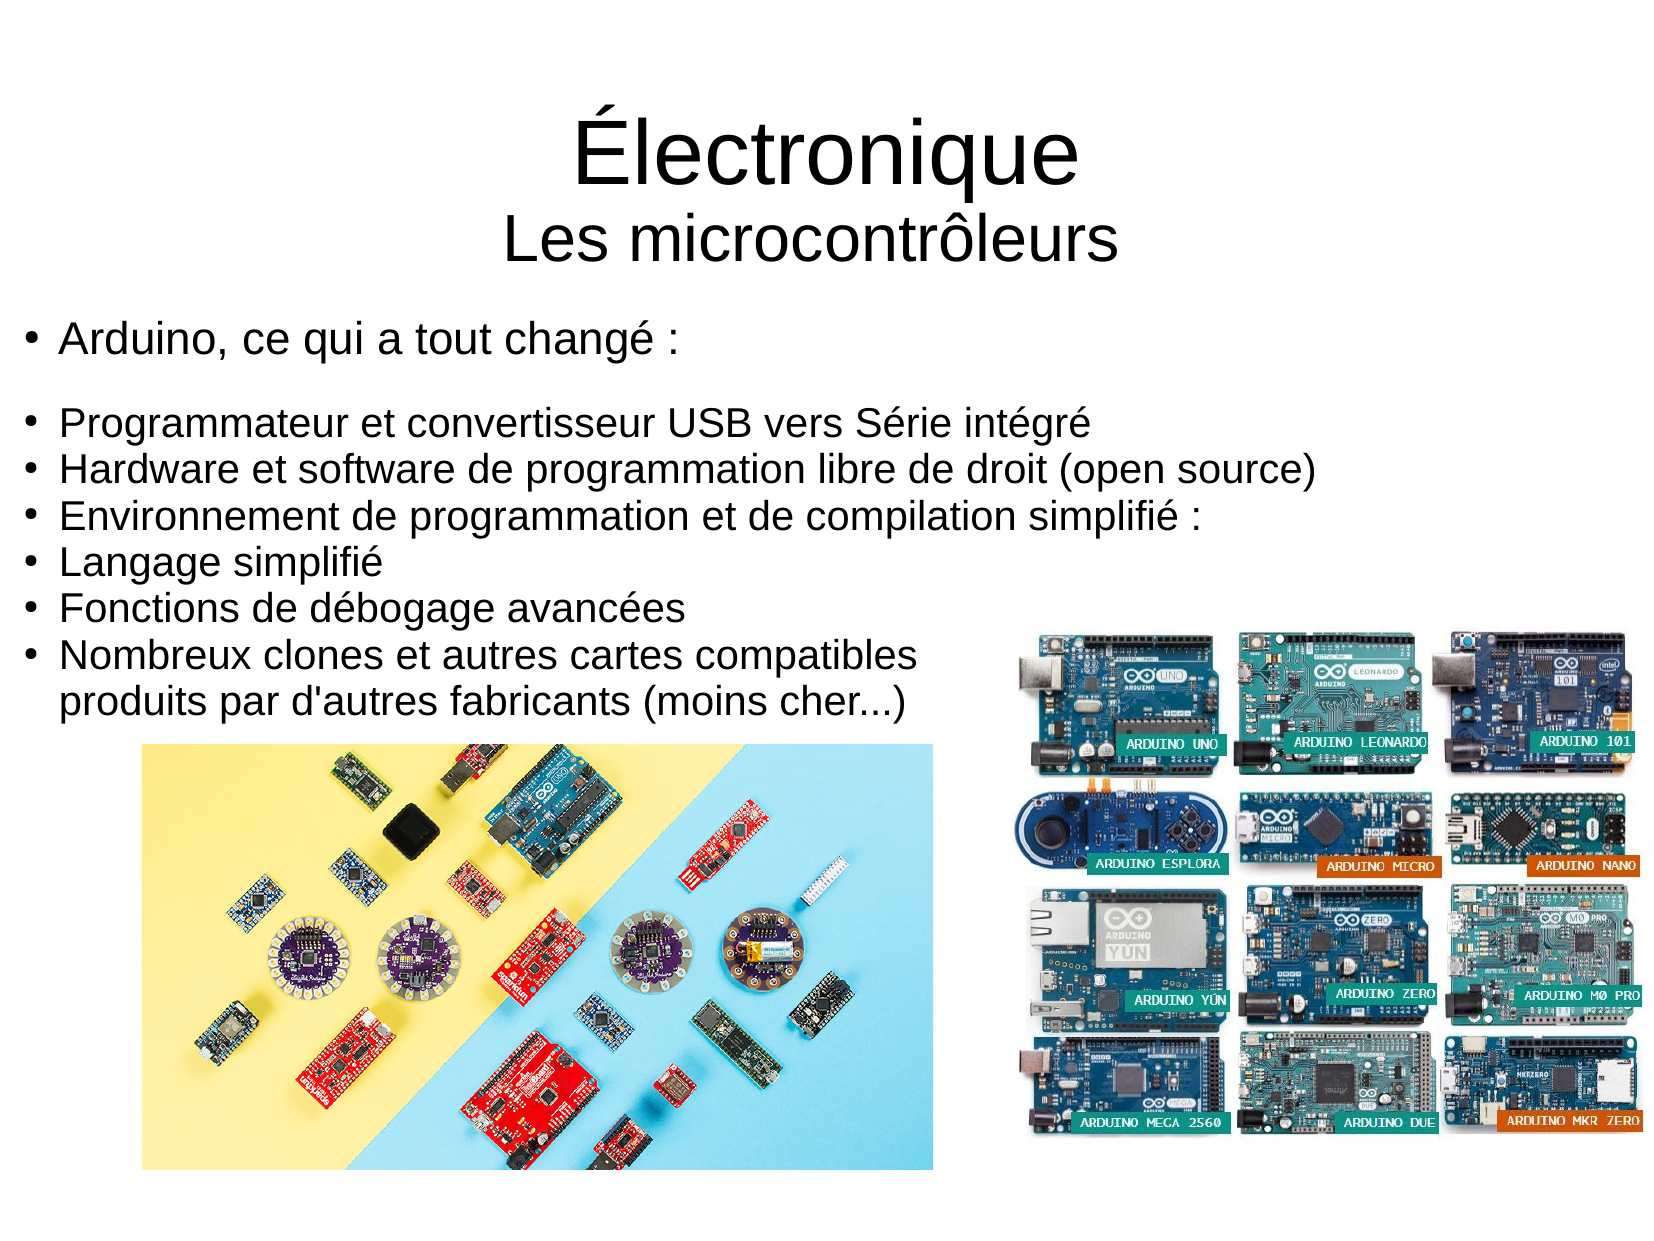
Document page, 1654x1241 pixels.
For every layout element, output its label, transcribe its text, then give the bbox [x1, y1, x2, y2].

picture [141, 744, 934, 1170]
title Électronique [82, 49, 1571, 121]
subtitle Les microcontrôleurs Arduino, ce qui a tout changé : Programmateur et convertisseur USB vers Série intégré Hardware et software de programmation libre de droit (open source) Environnement de programmation et de compilation simplifié : Langage simplifié Fonctions de débogage avancées Nombreux clones et autres cartes compatibles produits par d'autres fabricants (moins cher...) [23, 121, 1619, 940]
picture [1010, 627, 1654, 1146]
